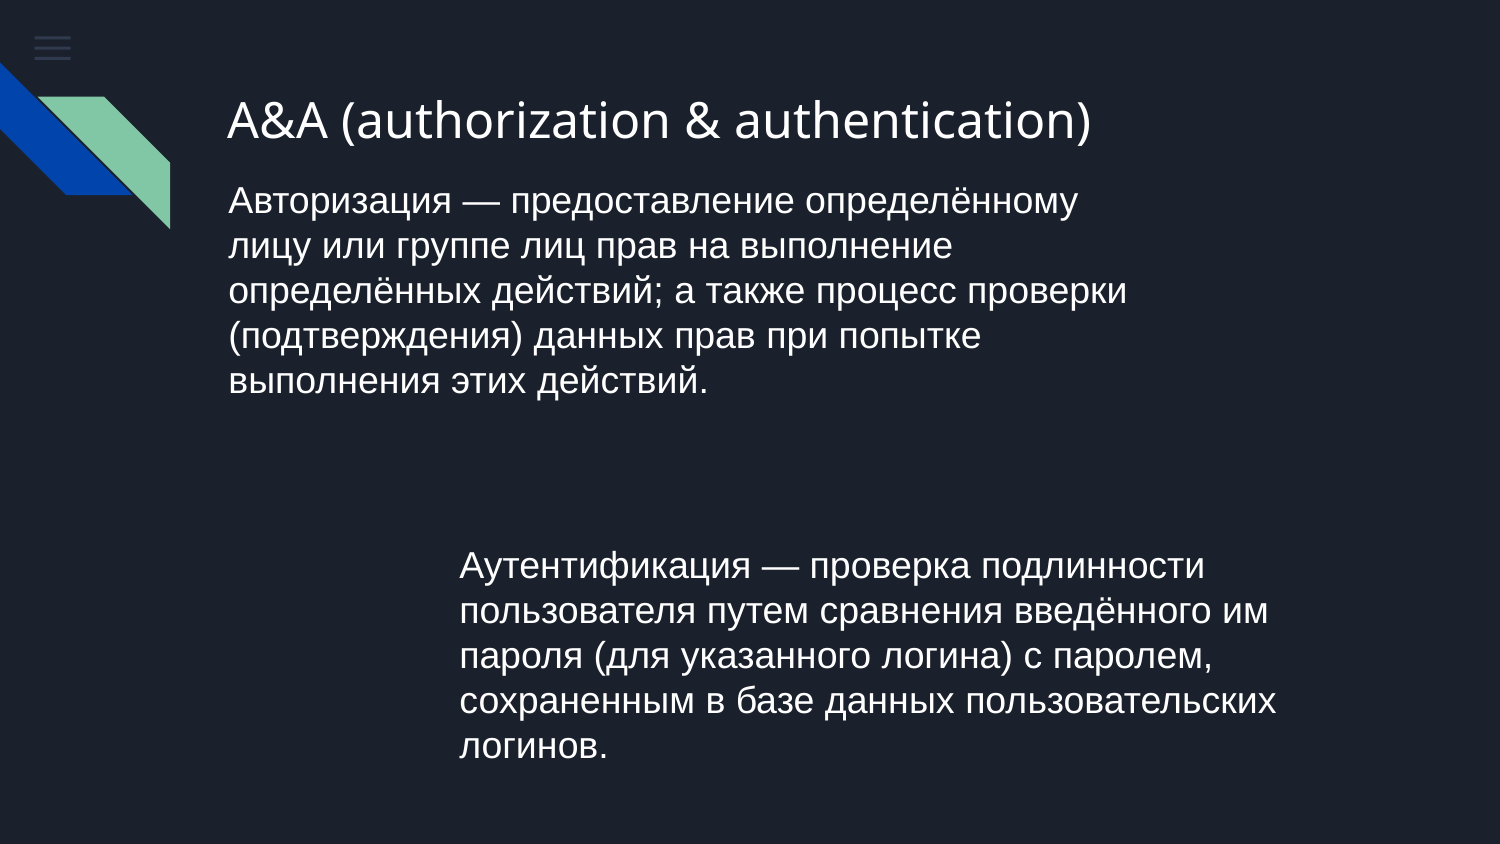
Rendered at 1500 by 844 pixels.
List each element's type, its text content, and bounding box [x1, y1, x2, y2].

text_box Аутентификация — проверка подлинности пользователя путем сравнения введённого им пароля (для указанного логина) с паролем, сохраненным в базе данных пользовательских логинов. [444, 525, 1349, 797]
title A&A (authorization & authentication) [212, 64, 1279, 167]
text_box Авторизация — предоставление определённому лицу или группе лиц прав на выполнение определённых действий; а также процесс проверки (подтверждения) данных прав при попытке выполнения этих действий. [213, 161, 1171, 394]
